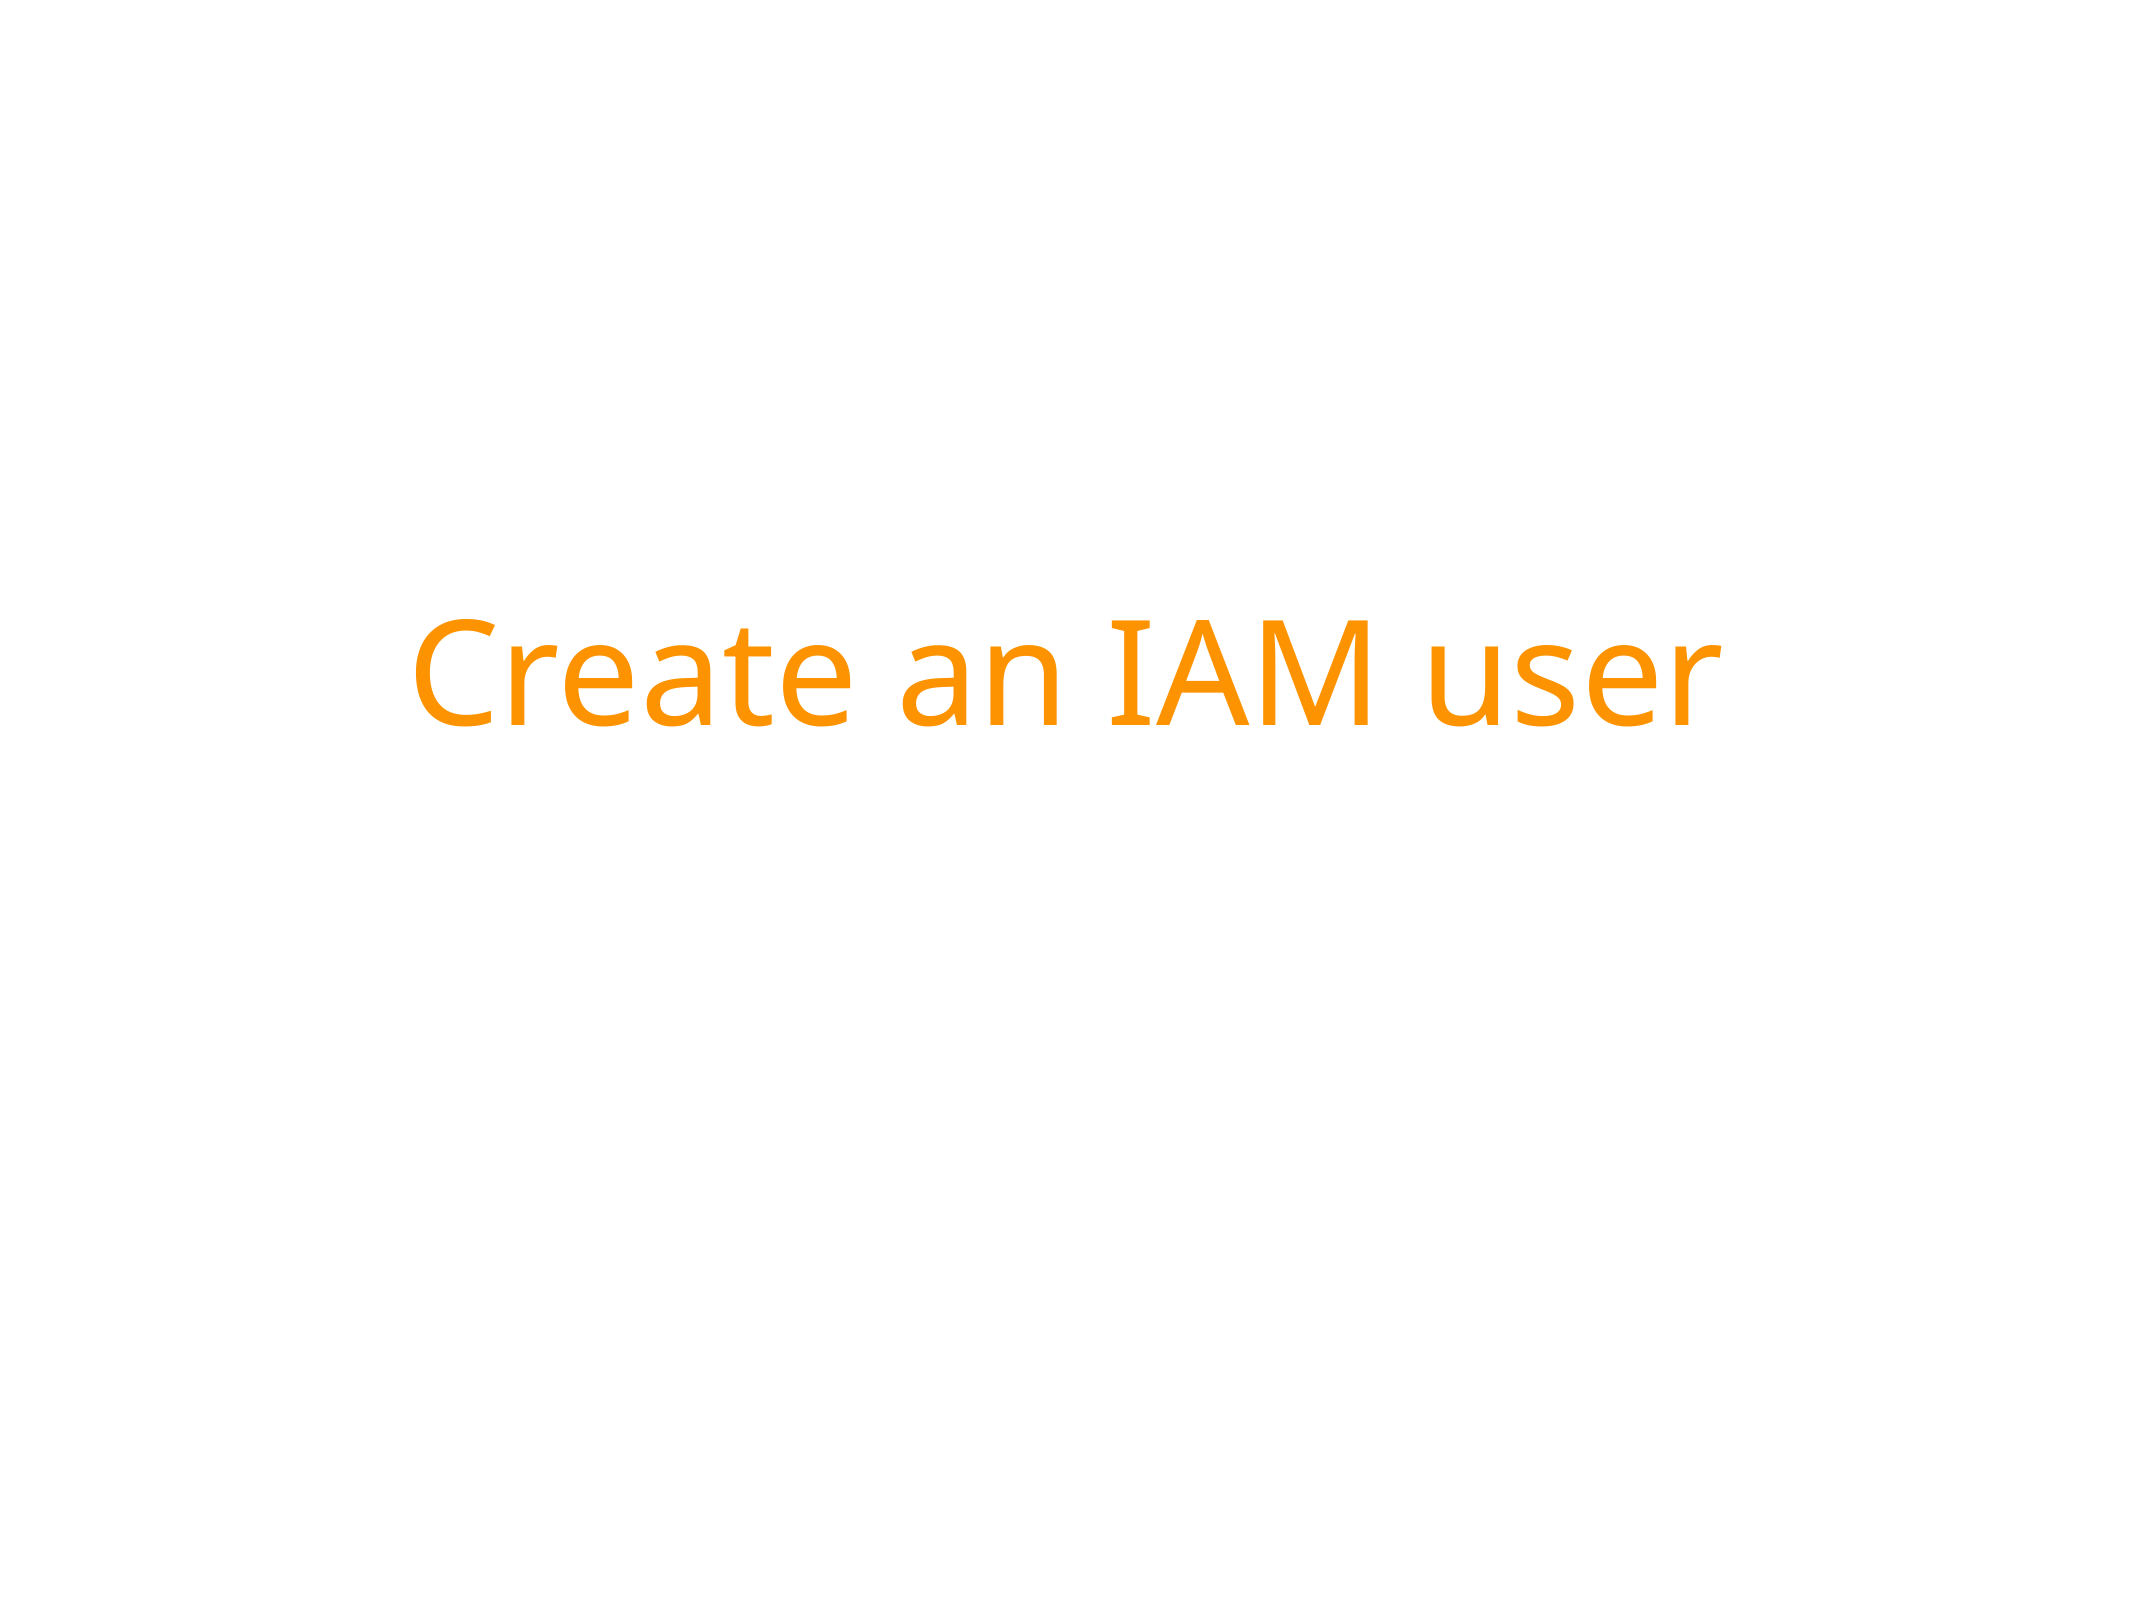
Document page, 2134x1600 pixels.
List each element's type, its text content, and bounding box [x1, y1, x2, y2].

title Create an IAM user [153, 395, 1981, 938]
